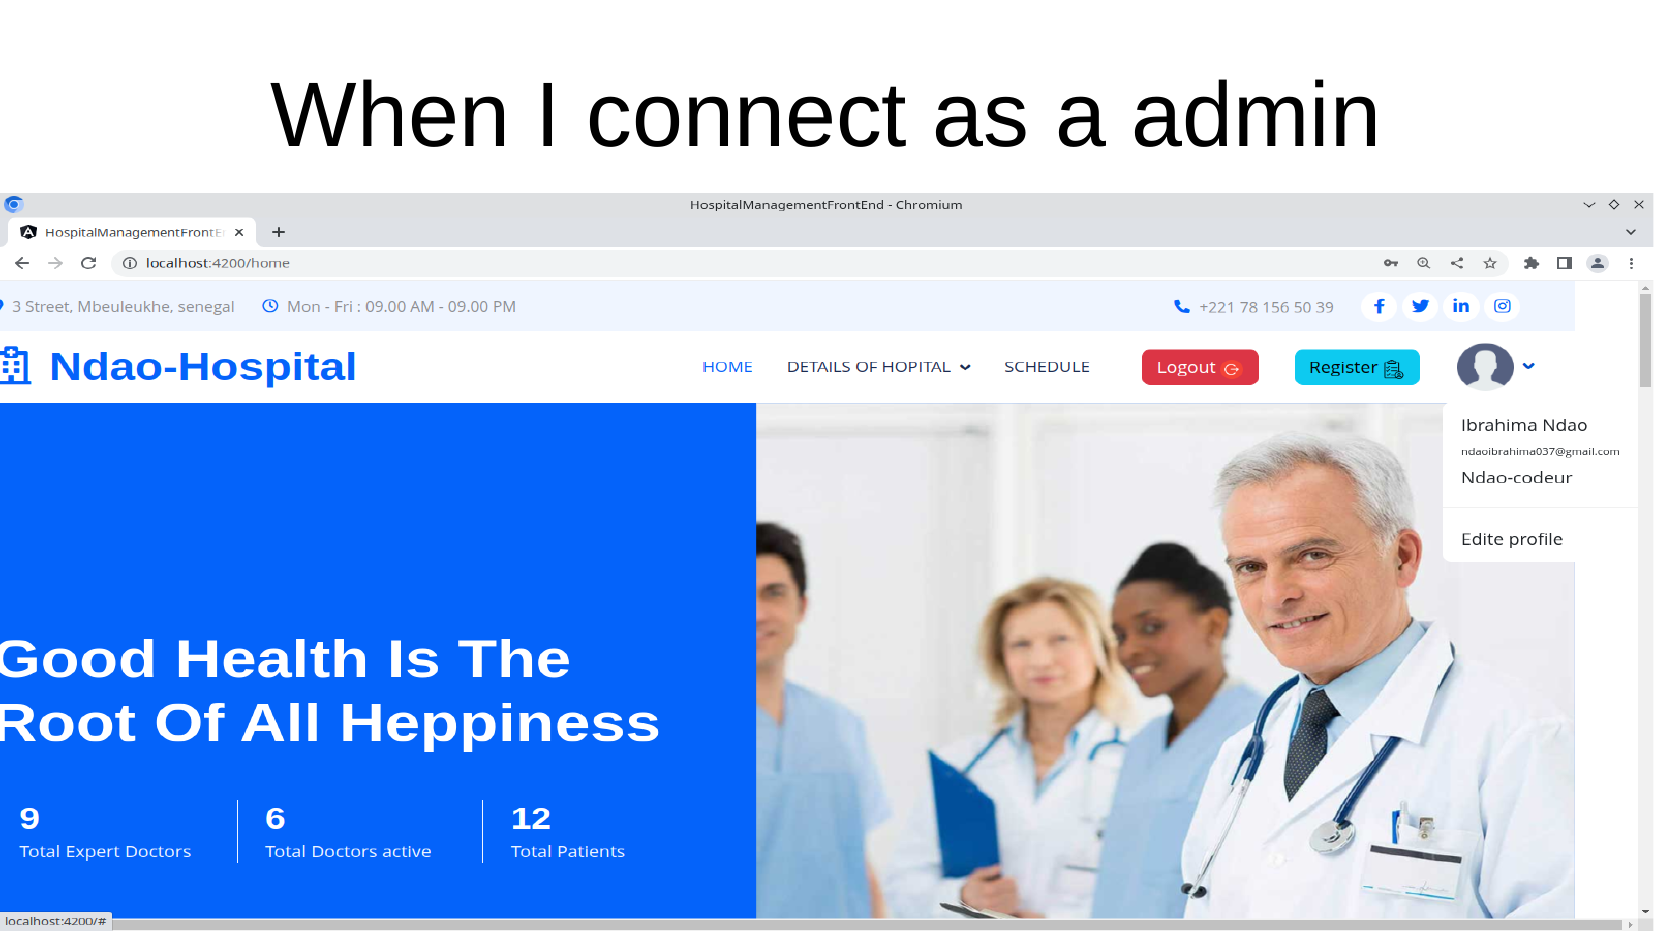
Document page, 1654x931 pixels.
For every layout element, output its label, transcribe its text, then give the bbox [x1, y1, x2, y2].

title When I connect as a admin [82, 37, 1571, 192]
picture [0, 192, 1654, 931]
